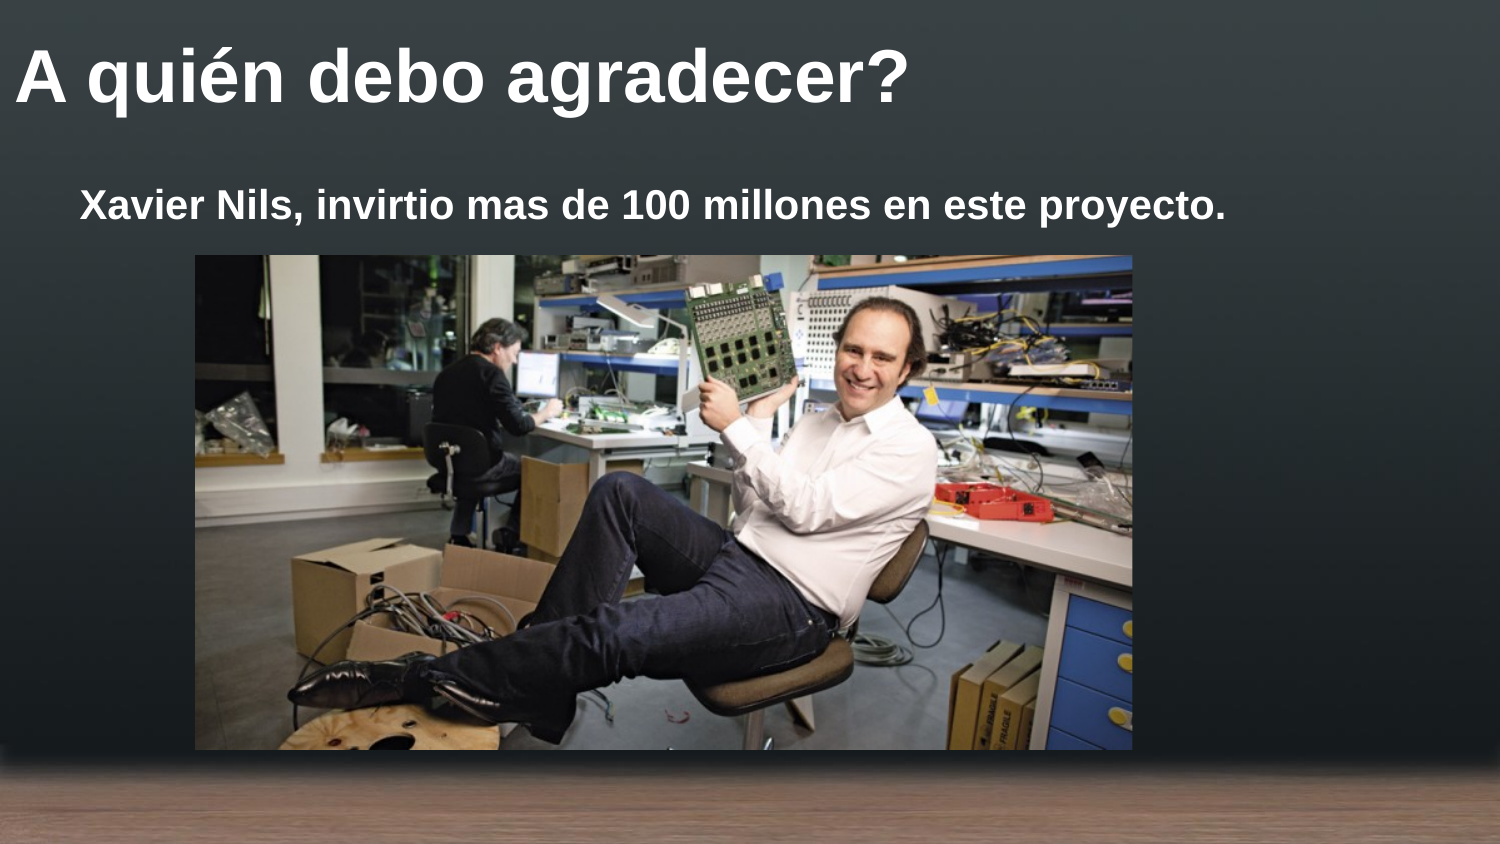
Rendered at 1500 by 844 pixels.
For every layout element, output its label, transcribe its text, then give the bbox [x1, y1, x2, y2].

picture [0, 146, 1500, 844]
title A quién debo agradecer? [0, 0, 1500, 146]
list Xavier Nils, invirtio mas de 100 millones en este proyecto. [64, 165, 1459, 241]
